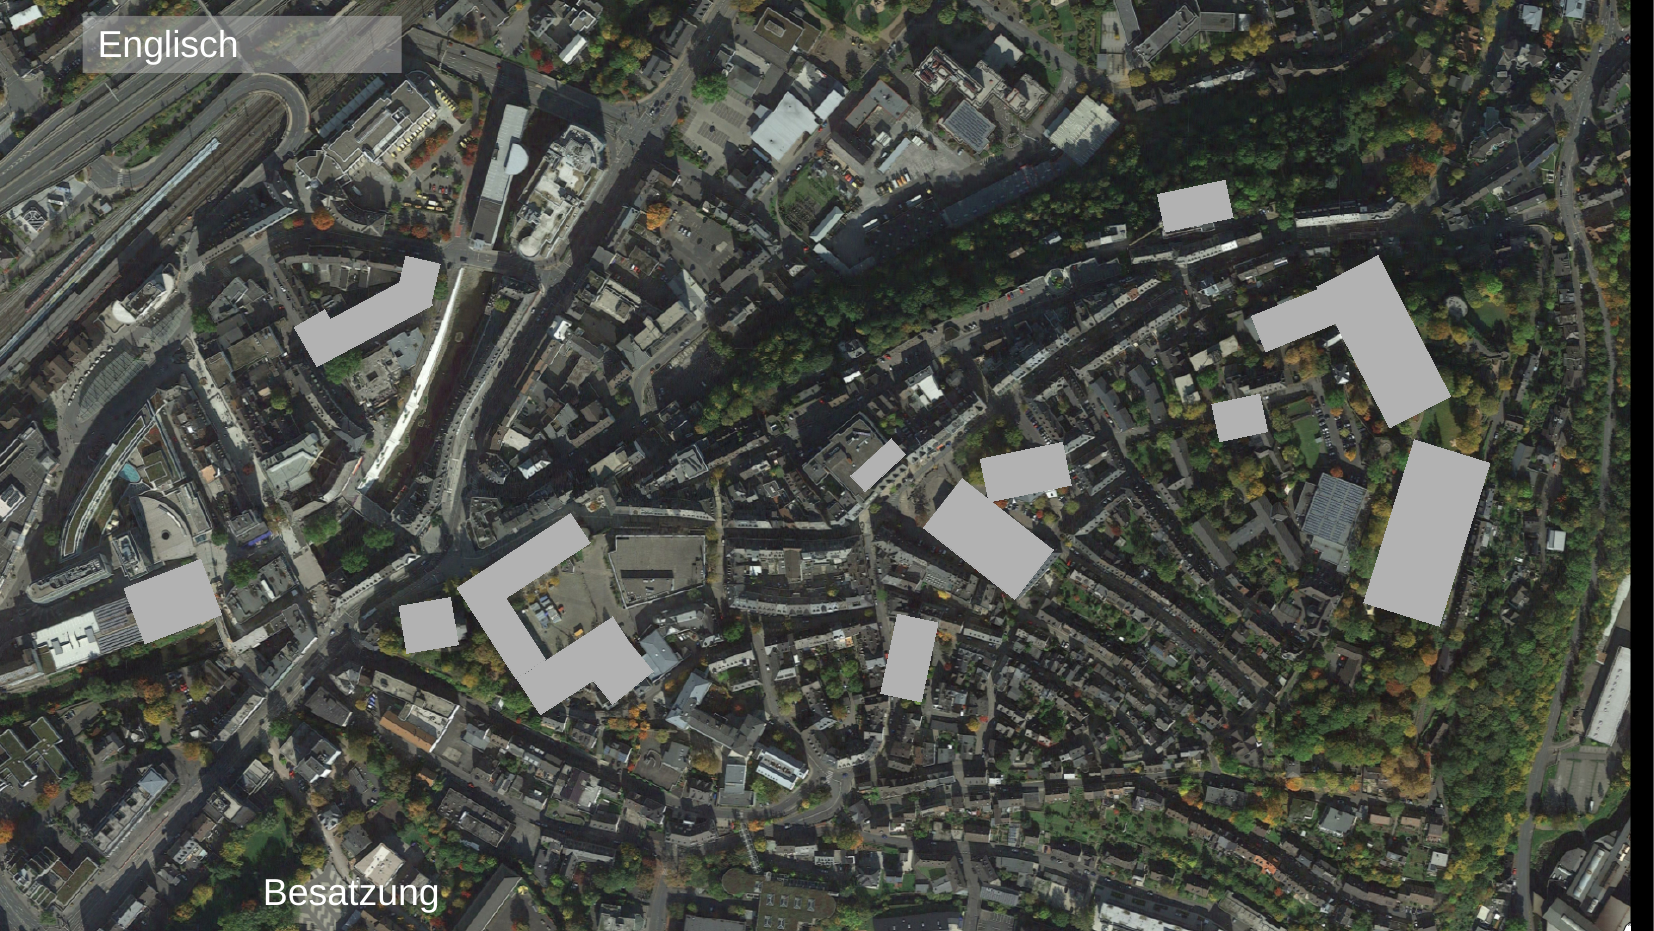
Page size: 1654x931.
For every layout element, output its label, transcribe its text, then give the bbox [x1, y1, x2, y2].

text_box [1363, 439, 1490, 627]
text_box [457, 513, 654, 715]
text_box [880, 614, 938, 702]
text_box [850, 438, 906, 492]
text_box [399, 597, 459, 654]
picture [0, 0, 1654, 931]
text_box Englisch [82, 15, 402, 73]
text_box [1251, 255, 1451, 428]
text_box [923, 442, 1072, 600]
text_box Besatzung [248, 864, 455, 922]
text_box [124, 559, 222, 644]
text_box [1157, 180, 1234, 232]
text_box [294, 256, 441, 367]
text_box [1211, 394, 1268, 442]
